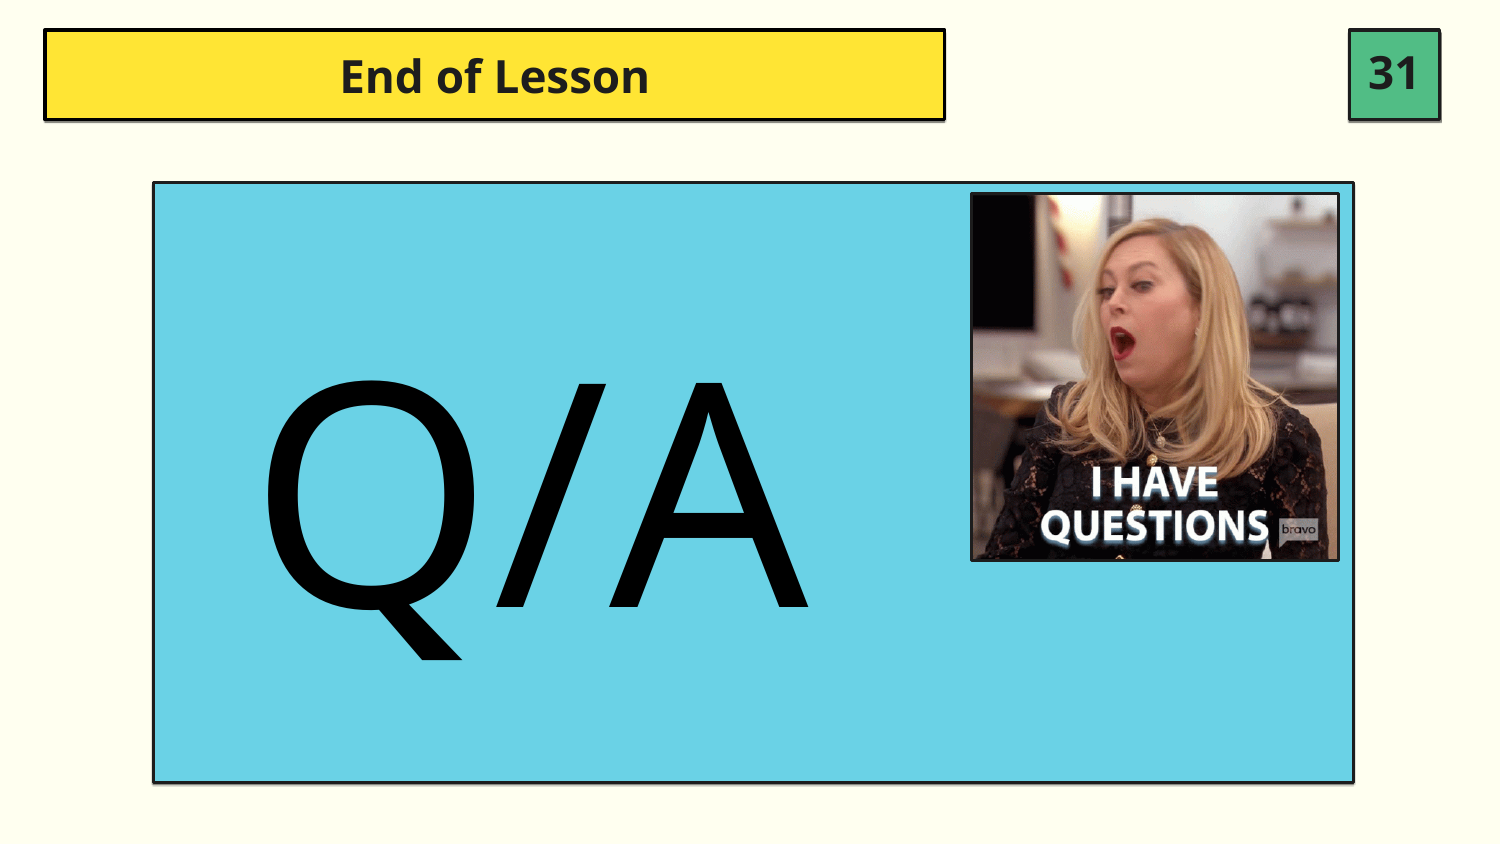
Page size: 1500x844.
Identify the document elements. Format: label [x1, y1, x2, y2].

picture [973, 195, 1337, 559]
